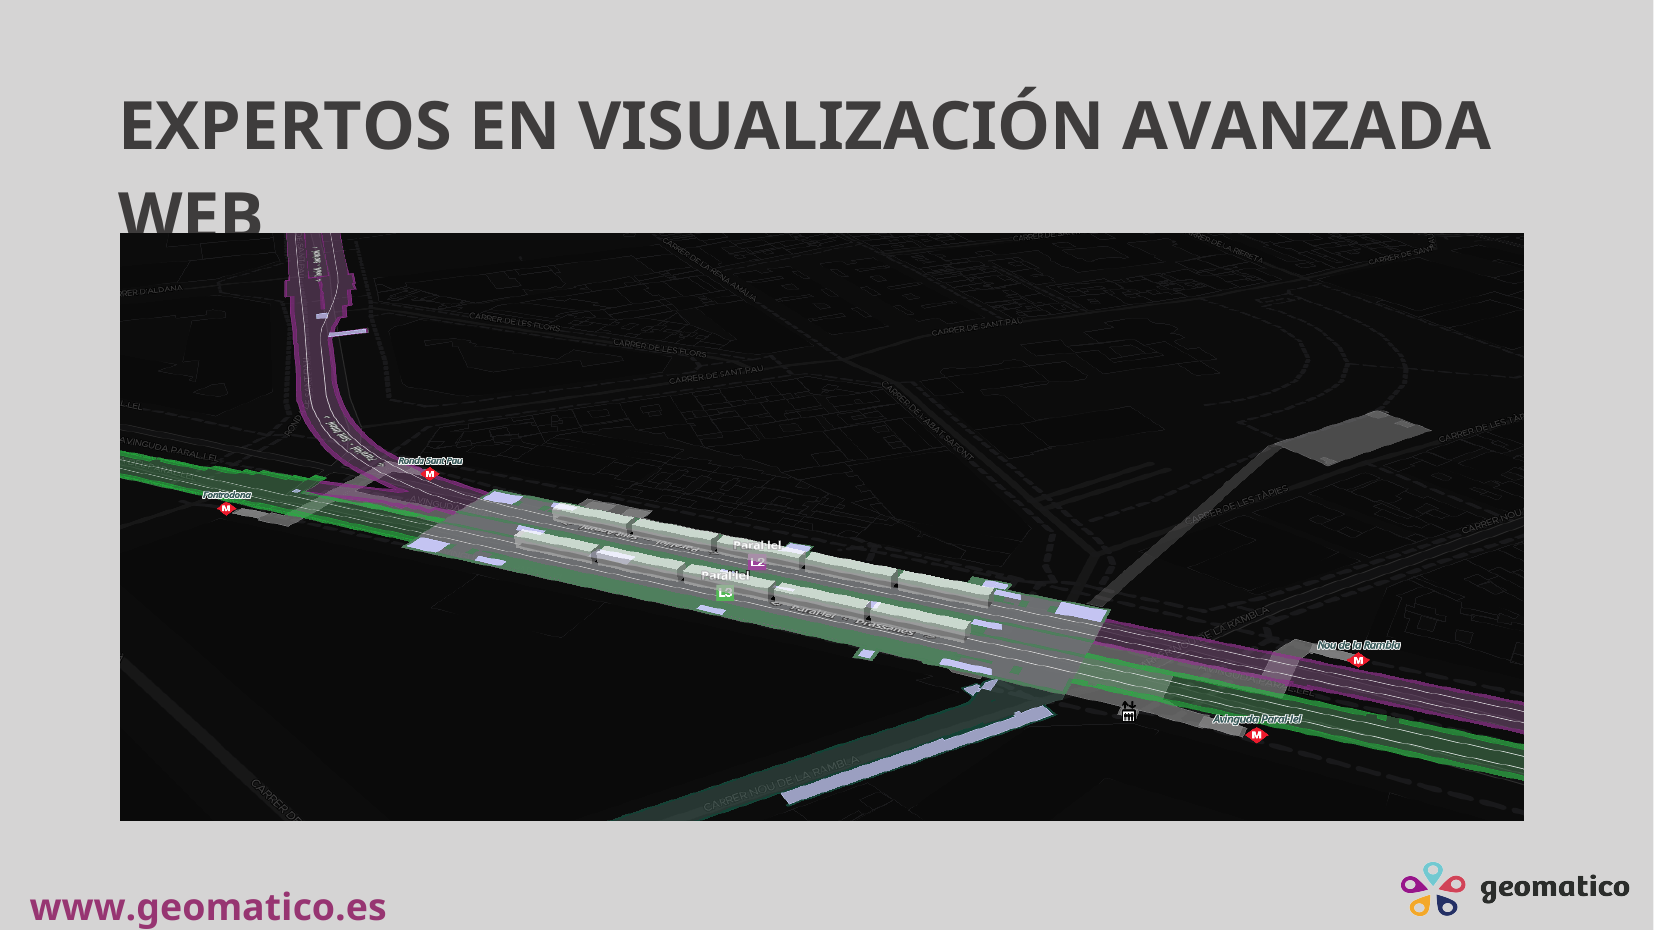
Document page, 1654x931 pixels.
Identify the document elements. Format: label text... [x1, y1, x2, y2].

picture [1389, 856, 1642, 922]
text_box ExpertOS EN VISUALIZACIÓN AVANZADA WEB [118, 78, 1654, 220]
picture [120, 233, 1524, 821]
